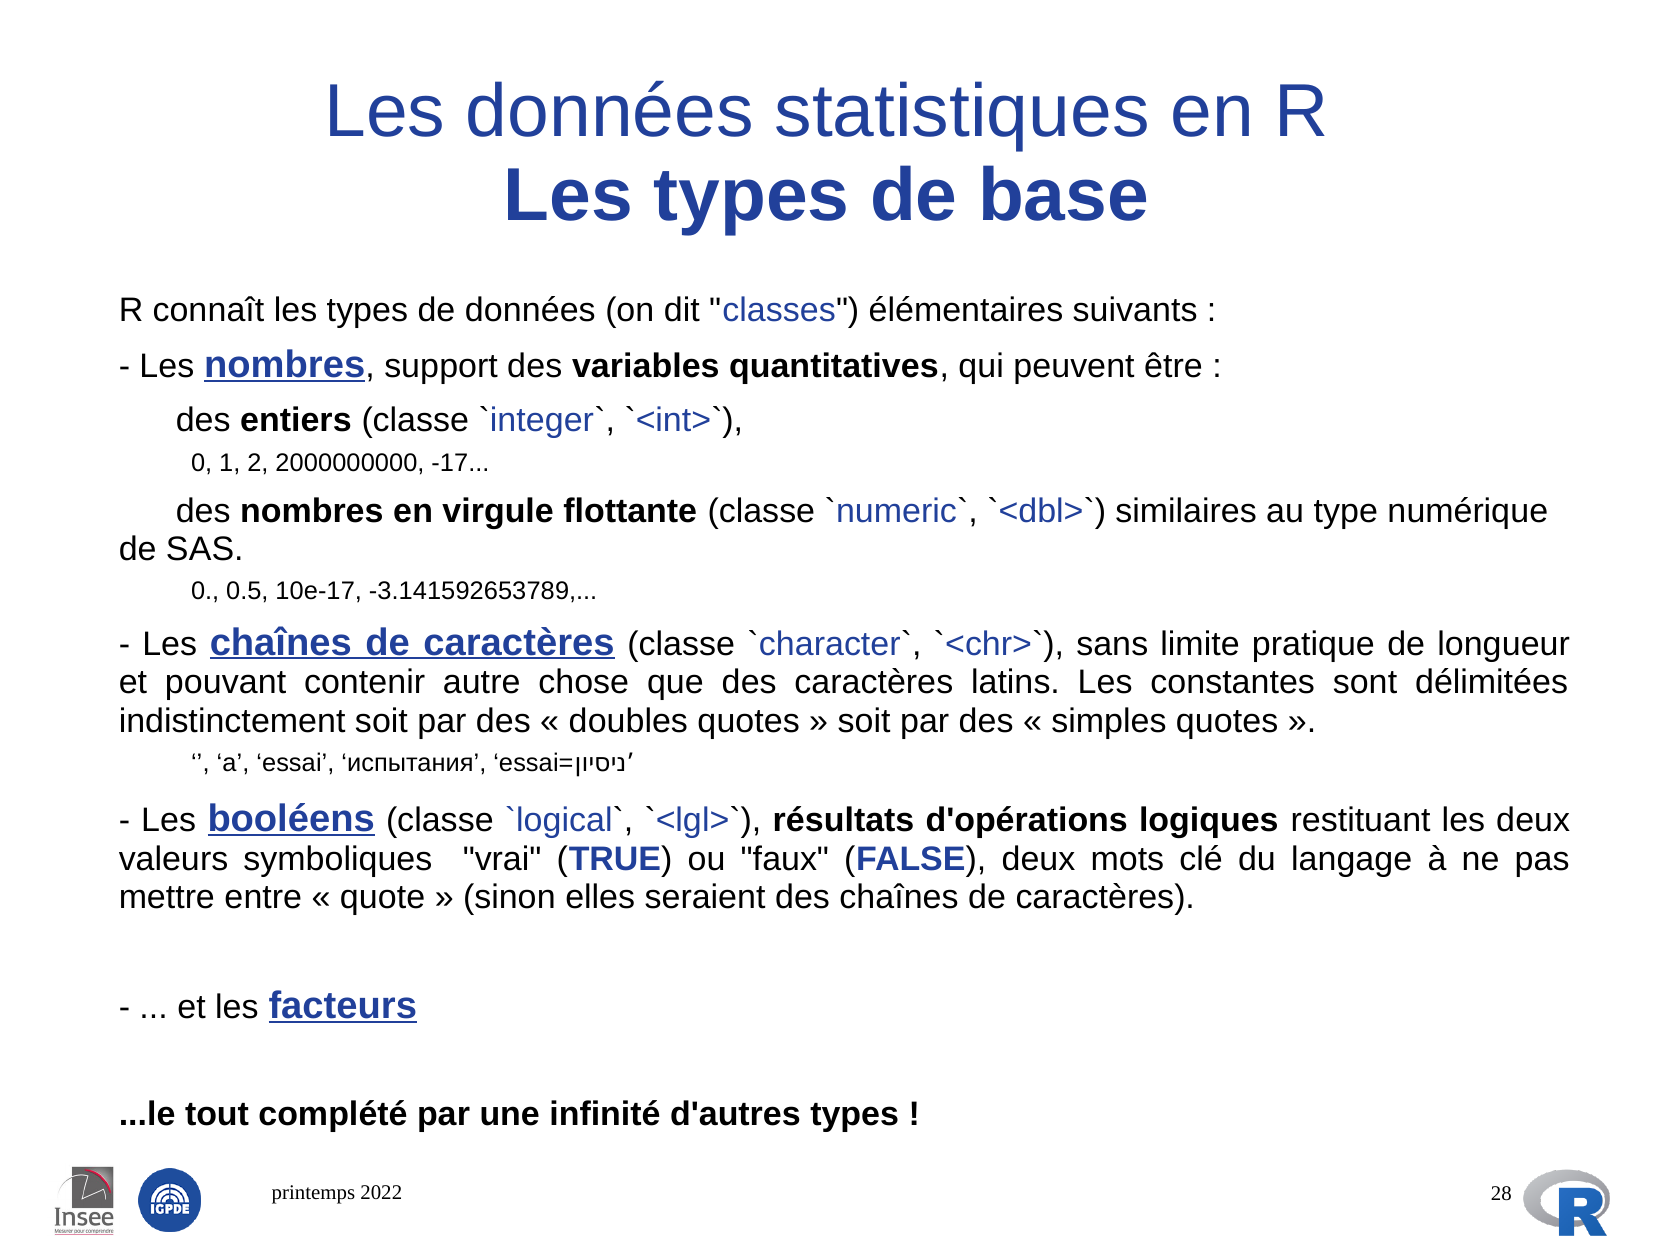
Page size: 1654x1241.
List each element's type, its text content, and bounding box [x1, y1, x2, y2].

picture [47, 1163, 120, 1236]
picture [1523, 1169, 1610, 1236]
picture [138, 1168, 201, 1232]
list R connaît les types de données (on dit "classes") élémentaires suivants : - Les nombres, support des variables quantitatives, qui peuvent être : des entiers (classe `integer`, `<int>`), 0, 1, 2, 2000000000, -17... des nombres en virgule flottante (classe `numeric`, `<dbl>`) similaires au type numérique de SAS. 0., 0.5, 10e-17, -3.141592653789,... - Les chaînes de caractères (classe `character`, `<chr>`), sans limite pratique de longueur et pouvant contenir autre chose que des caractères latins. Les constantes sont délimitées indistinctement soit par des « doubles quotes » soit par des « simples quotes ». ‘’, ‘a’, ‘essai’, ‘испытания’, ‘essai=ניסיון’ - Les booléens (classe `logical`, `<lgl>`), résultats d'opérations logiques restituant les deux valeurs symboliques "vrai" (TRUE) ou "faux" (FALSE), deux mots clé du langage à ne pas mettre entre « quote » (sinon elles seraient des chaînes de caractères). - ... et les facteurs ...le tout complété par une infinité d'autres types ! [82, 290, 1571, 1134]
title Les données statistiques en R Les types de base [82, 49, 1571, 257]
